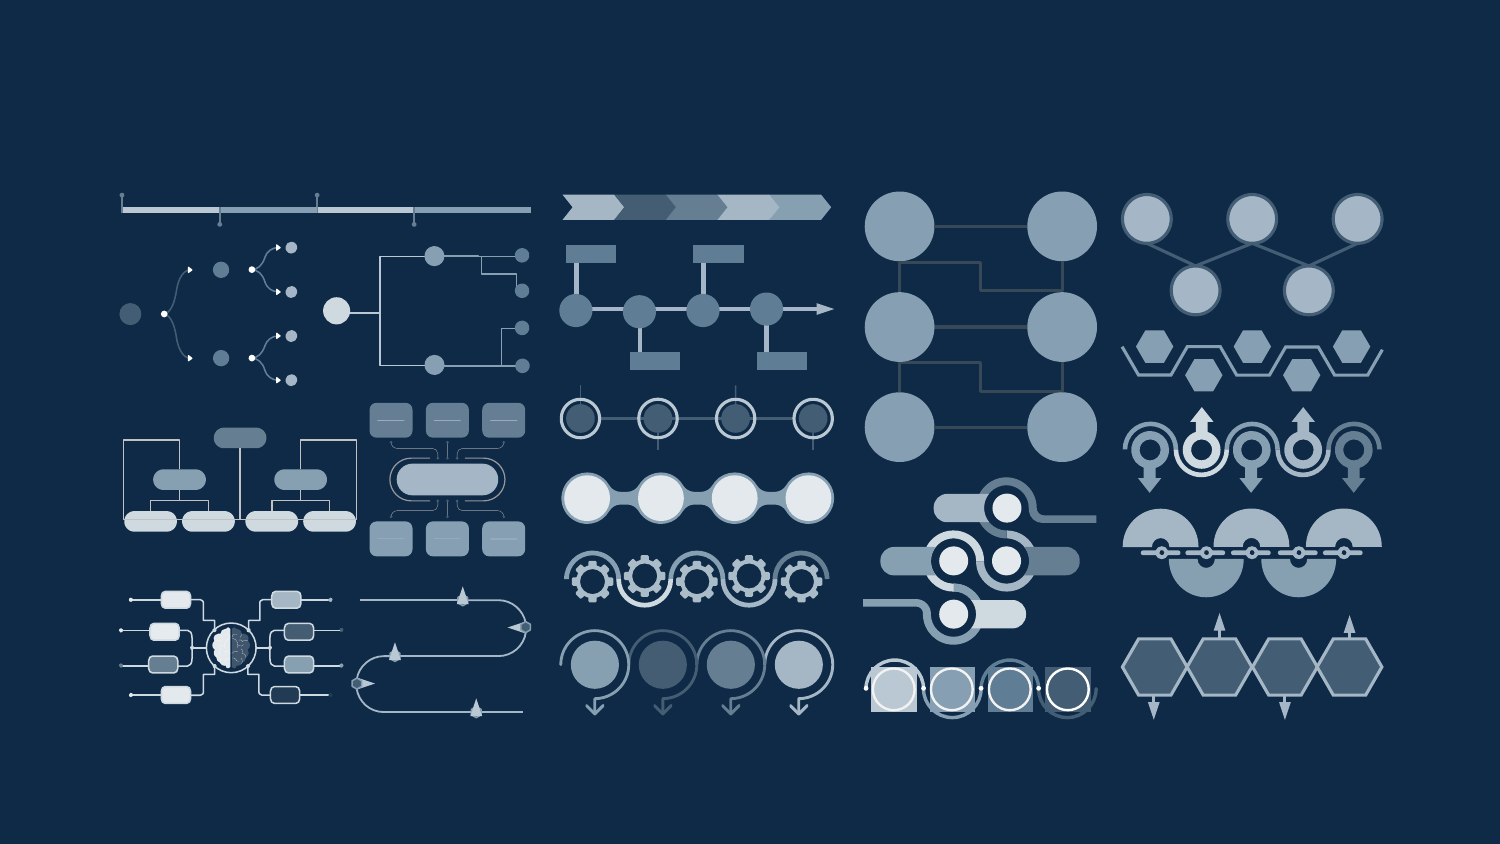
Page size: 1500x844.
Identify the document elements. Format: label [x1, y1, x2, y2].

text_box [285, 241, 298, 254]
text_box [1168, 558, 1244, 598]
text_box [119, 303, 142, 326]
text_box [686, 293, 720, 328]
text_box [415, 207, 531, 213]
text_box [1140, 546, 1181, 560]
text_box [212, 350, 230, 367]
text_box [622, 295, 656, 329]
text_box [424, 246, 445, 267]
text_box [1122, 638, 1382, 696]
text_box [566, 404, 595, 433]
text_box [693, 245, 744, 263]
text_box [148, 656, 178, 673]
text_box [285, 286, 298, 298]
text_box [352, 655, 472, 713]
text_box [643, 404, 673, 433]
text_box [124, 511, 177, 519]
text_box [514, 248, 530, 263]
text_box [570, 640, 619, 689]
text_box [360, 596, 459, 601]
text_box [213, 427, 267, 449]
text_box [284, 656, 314, 673]
text_box [1131, 431, 1170, 493]
text_box [124, 520, 177, 532]
text_box [318, 207, 413, 213]
text_box [482, 521, 526, 557]
text_box [187, 355, 193, 362]
text_box [676, 560, 718, 603]
text_box [1322, 546, 1363, 560]
text_box [161, 591, 191, 609]
text_box [1283, 359, 1321, 392]
text_box [564, 550, 830, 608]
text_box [248, 266, 256, 273]
text_box [212, 627, 251, 669]
text_box [750, 292, 784, 326]
text_box [929, 667, 975, 712]
text_box [1233, 330, 1272, 363]
text_box [514, 283, 530, 298]
text_box [863, 477, 1097, 645]
text_box [1213, 508, 1290, 547]
text_box [285, 330, 298, 342]
text_box [482, 402, 526, 438]
text_box [245, 520, 299, 532]
text_box [1122, 421, 1382, 478]
text_box [728, 555, 770, 597]
text_box [864, 191, 935, 262]
text_box [182, 511, 235, 519]
text_box [455, 499, 506, 519]
text_box [425, 521, 469, 557]
text_box [864, 292, 935, 362]
text_box [389, 499, 440, 519]
text_box [270, 686, 300, 704]
text_box [1233, 431, 1271, 493]
text_box [1027, 392, 1098, 462]
text_box [1171, 265, 1221, 315]
text_box [1231, 546, 1271, 560]
text_box [271, 591, 301, 609]
text_box [323, 297, 351, 325]
text_box [1027, 292, 1098, 362]
text_box [150, 623, 180, 641]
text_box [864, 392, 935, 462]
text_box [514, 320, 530, 336]
text_box [1284, 265, 1334, 315]
text_box [559, 629, 835, 716]
text_box [1284, 407, 1323, 469]
text_box [1027, 191, 1098, 262]
text_box [571, 560, 614, 603]
text_box [369, 402, 413, 438]
text_box [1122, 194, 1172, 244]
text_box [445, 440, 449, 460]
text_box [566, 245, 616, 263]
text_box [798, 404, 828, 433]
text_box [303, 511, 356, 519]
text_box [1045, 667, 1091, 712]
text_box [389, 440, 440, 460]
text_box [389, 457, 431, 502]
text_box [561, 472, 835, 524]
text_box [987, 667, 1033, 712]
text_box [1333, 194, 1383, 244]
text_box [221, 207, 317, 213]
text_box [1185, 359, 1223, 392]
text_box [182, 520, 235, 532]
text_box [1305, 508, 1382, 547]
text_box [464, 457, 506, 502]
text_box [939, 546, 969, 576]
text_box [248, 354, 256, 362]
text_box [1185, 546, 1226, 560]
text_box [992, 546, 1022, 576]
text_box [871, 667, 917, 712]
text_box [1335, 431, 1373, 493]
text_box [424, 354, 445, 375]
text_box [425, 402, 469, 438]
text_box [455, 440, 506, 460]
text_box [1182, 407, 1221, 469]
text_box [445, 499, 449, 519]
text_box [780, 560, 823, 603]
text_box [1122, 508, 1199, 548]
text_box [400, 597, 531, 657]
text_box [1277, 546, 1318, 560]
text_box [757, 352, 807, 370]
text_box [562, 194, 832, 220]
text_box [638, 640, 687, 689]
text_box [623, 555, 666, 597]
text_box [369, 521, 413, 557]
text_box [284, 623, 314, 641]
text_box [559, 293, 593, 328]
text_box [274, 469, 327, 490]
text_box [161, 686, 191, 704]
text_box [1227, 194, 1277, 244]
text_box [480, 708, 523, 713]
text_box [187, 266, 193, 274]
text_box [123, 207, 219, 213]
text_box [721, 404, 750, 433]
text_box [774, 640, 823, 689]
text_box [939, 599, 969, 629]
text_box [153, 469, 206, 490]
text_box [285, 374, 298, 387]
text_box [303, 520, 356, 532]
text_box [1135, 330, 1174, 363]
text_box [630, 352, 680, 370]
text_box [396, 463, 499, 496]
text_box [1261, 558, 1337, 598]
text_box [212, 261, 230, 278]
text_box [245, 511, 298, 519]
text_box [515, 358, 530, 374]
text_box [992, 493, 1022, 523]
text_box [1332, 330, 1371, 363]
text_box [706, 640, 755, 689]
text_box [160, 310, 168, 318]
